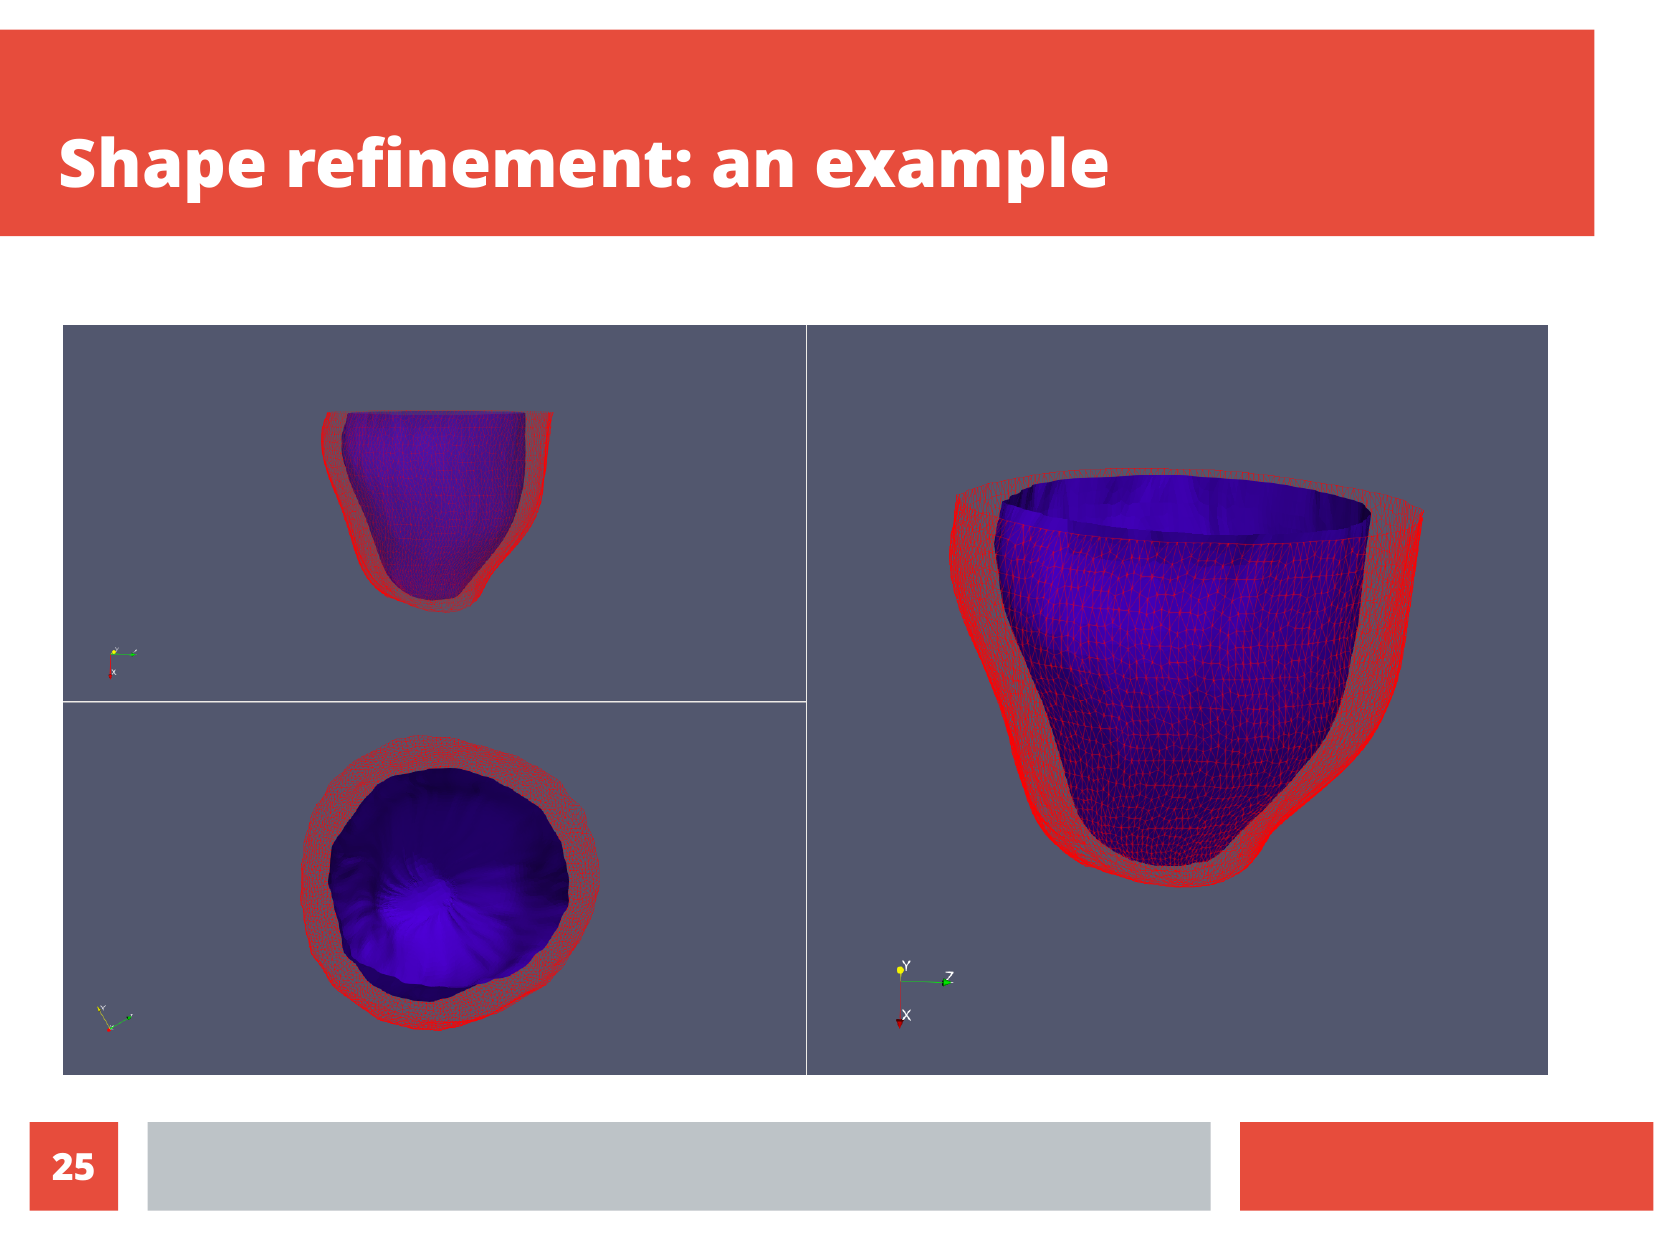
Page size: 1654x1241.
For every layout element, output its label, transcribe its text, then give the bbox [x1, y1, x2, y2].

picture [63, 325, 1548, 1075]
title Shape refinement: an example [59, 59, 1595, 207]
